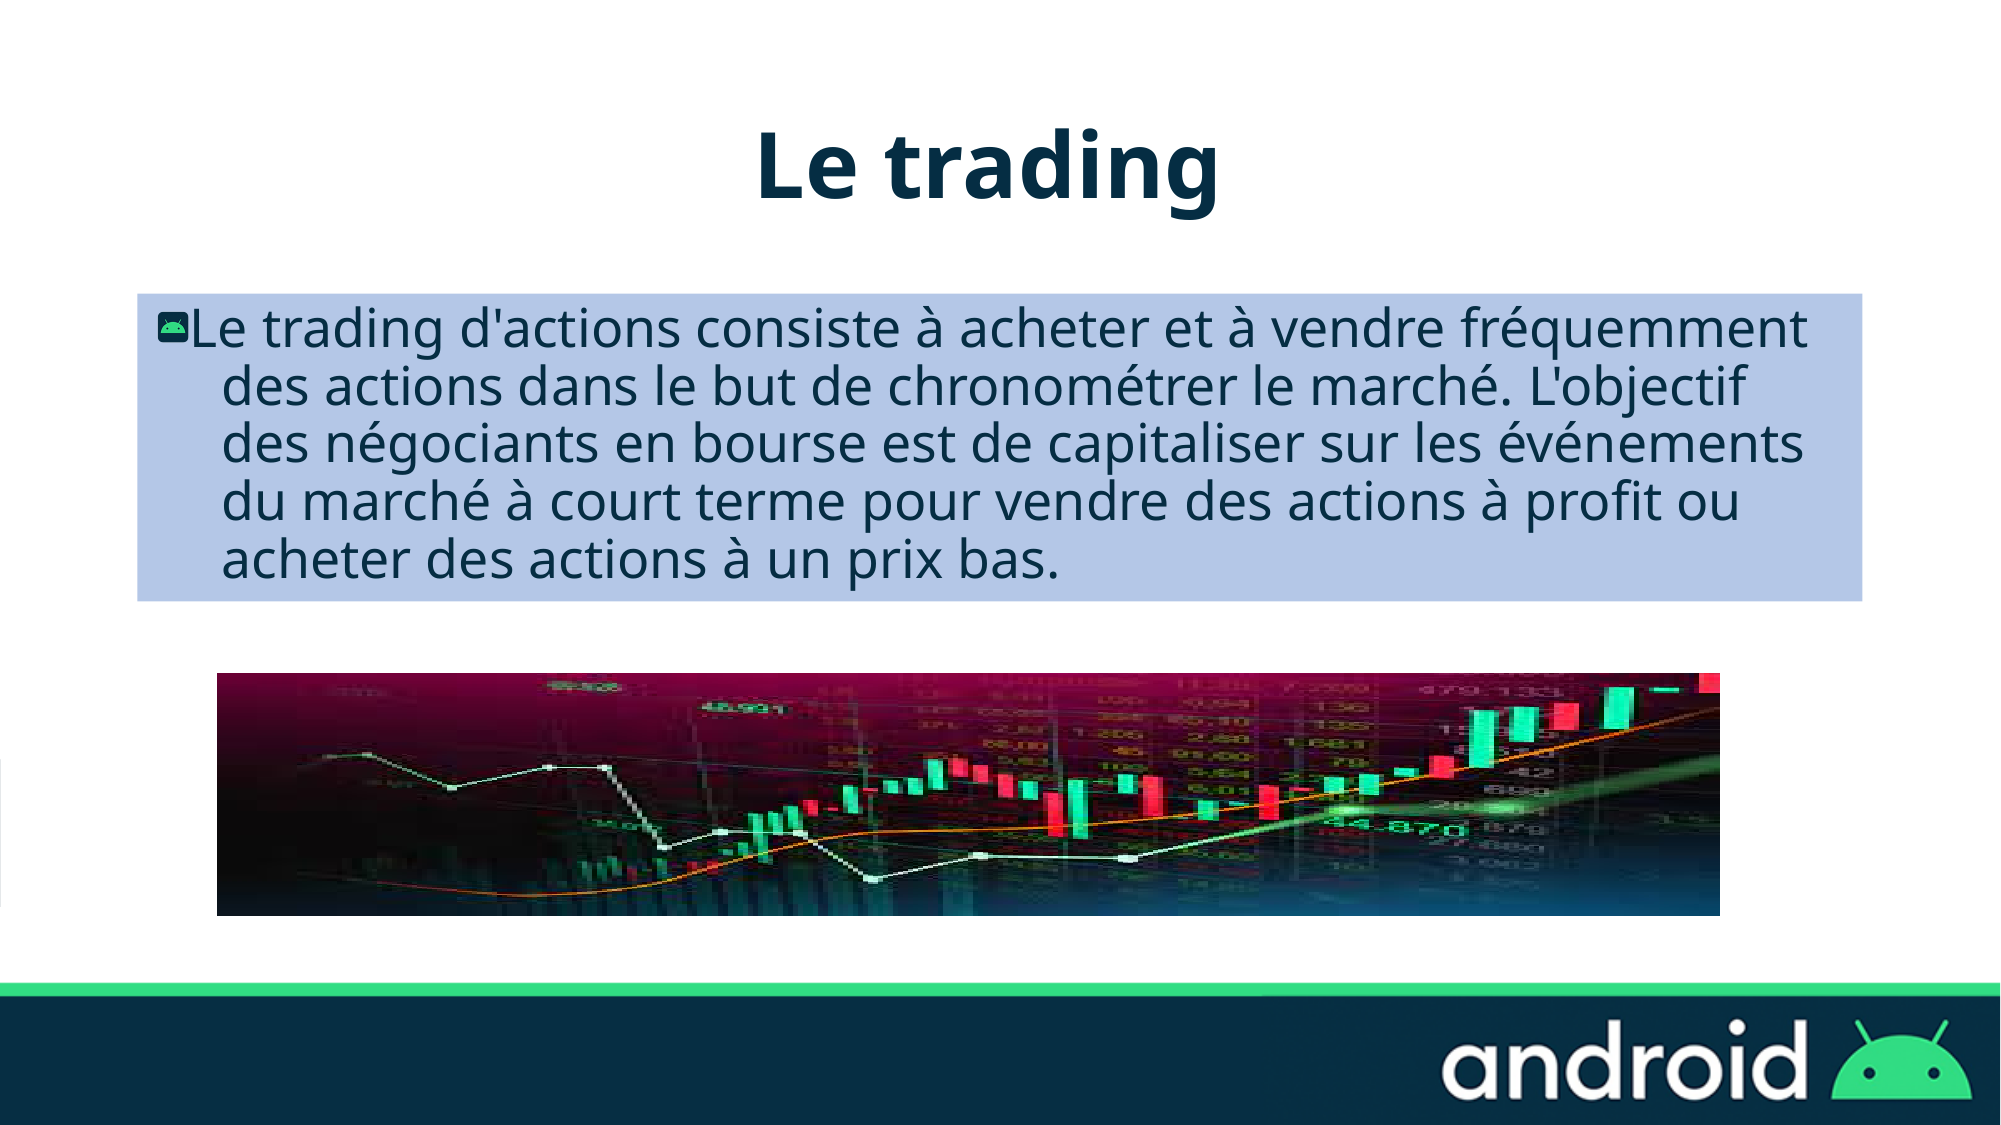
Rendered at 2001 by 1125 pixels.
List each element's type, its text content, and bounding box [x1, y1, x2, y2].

list Le trading d'actions consiste à acheter et à vendre fréquemment des actions dans le but de chronométrer le marché. L'objectif des négociants en bourse est de capitaliser sur les événements du marché à court terme pour vendre des actions à profit ou acheter des actions à un prix bas. [137, 293, 1863, 602]
title Le trading [137, 59, 1863, 278]
picture [217, 673, 1720, 916]
